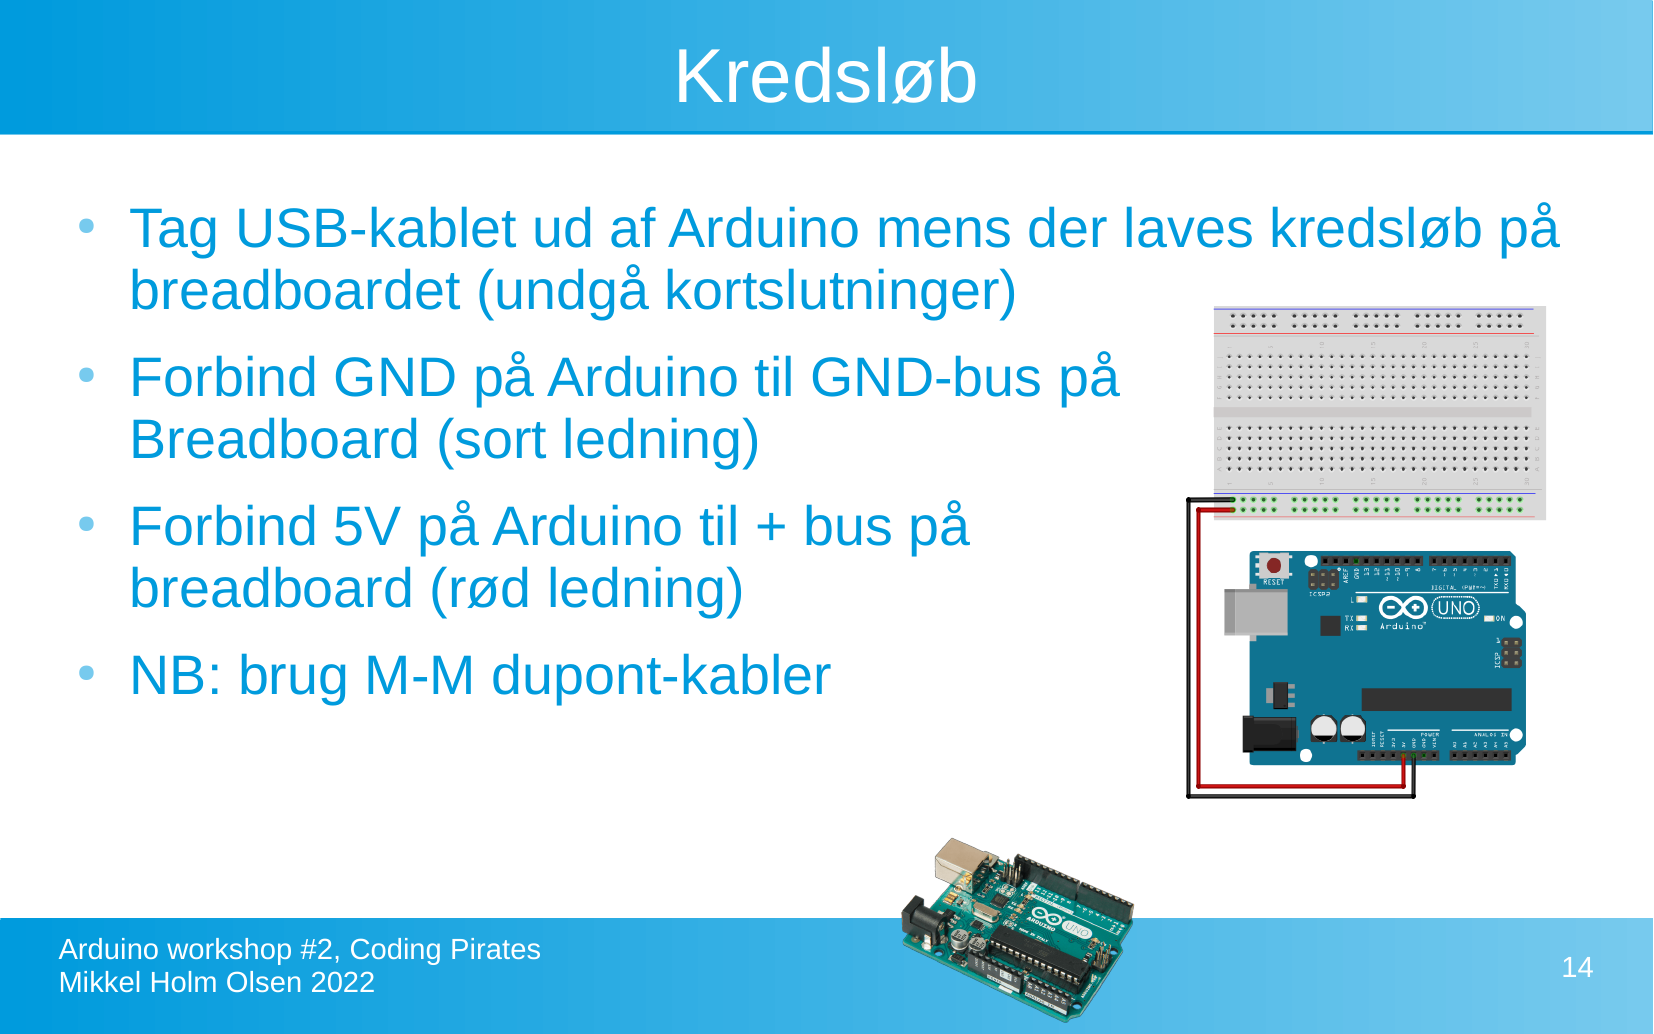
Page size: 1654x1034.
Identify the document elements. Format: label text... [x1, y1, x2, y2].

title Kredsløb [58, 32, 1594, 120]
picture [1168, 288, 1566, 815]
picture [900, 854, 1138, 1024]
list Tag USB-kablet ud af Arduino mens der laves kredsløb på breadboardet (undgå kortslutninger) Forbind GND på Arduino til GND-bus på Breadboard (sort ledning) Forbind 5V på Arduino til + bus på breadboard (rød ledning) NB: brug M-M dupont-kabler [58, 196, 1594, 854]
